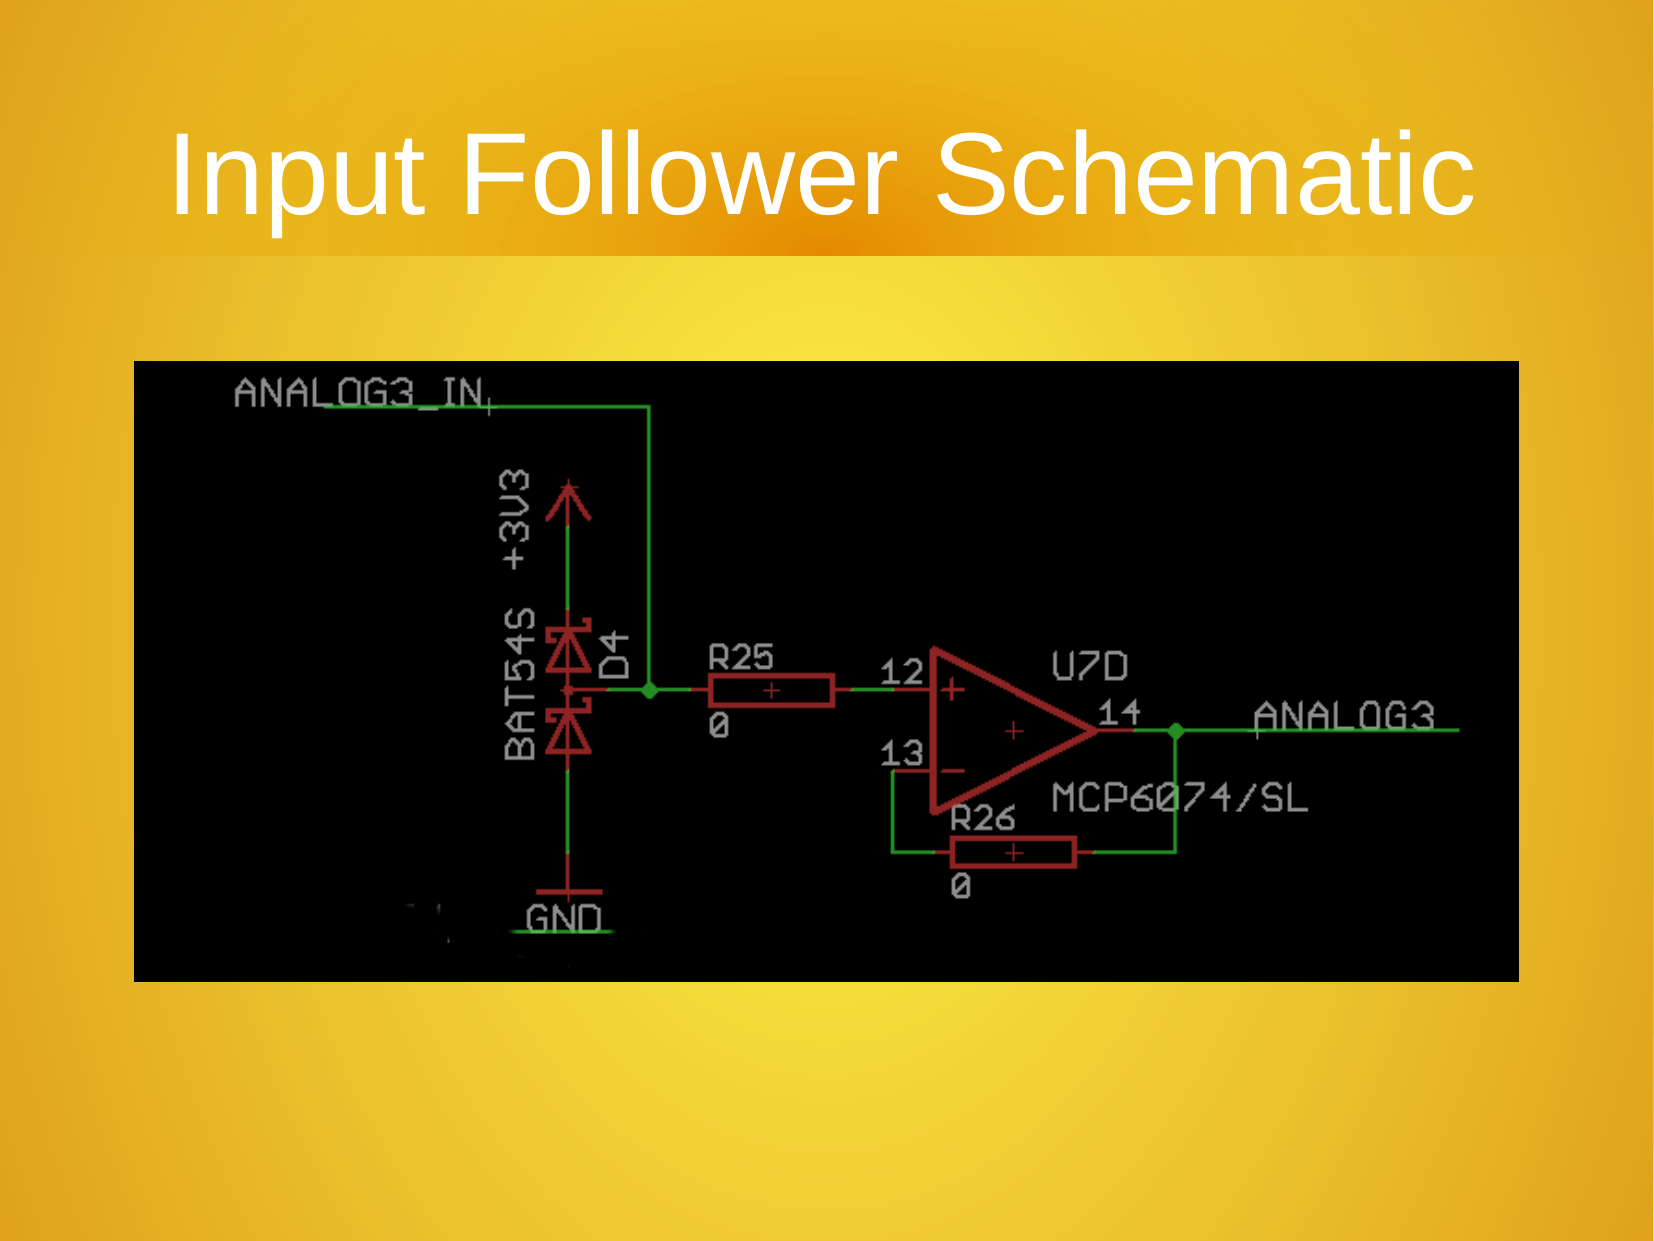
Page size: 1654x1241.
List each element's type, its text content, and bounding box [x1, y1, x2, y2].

title Input Follower Schematic [78, 70, 1567, 278]
picture [134, 306, 1519, 1036]
